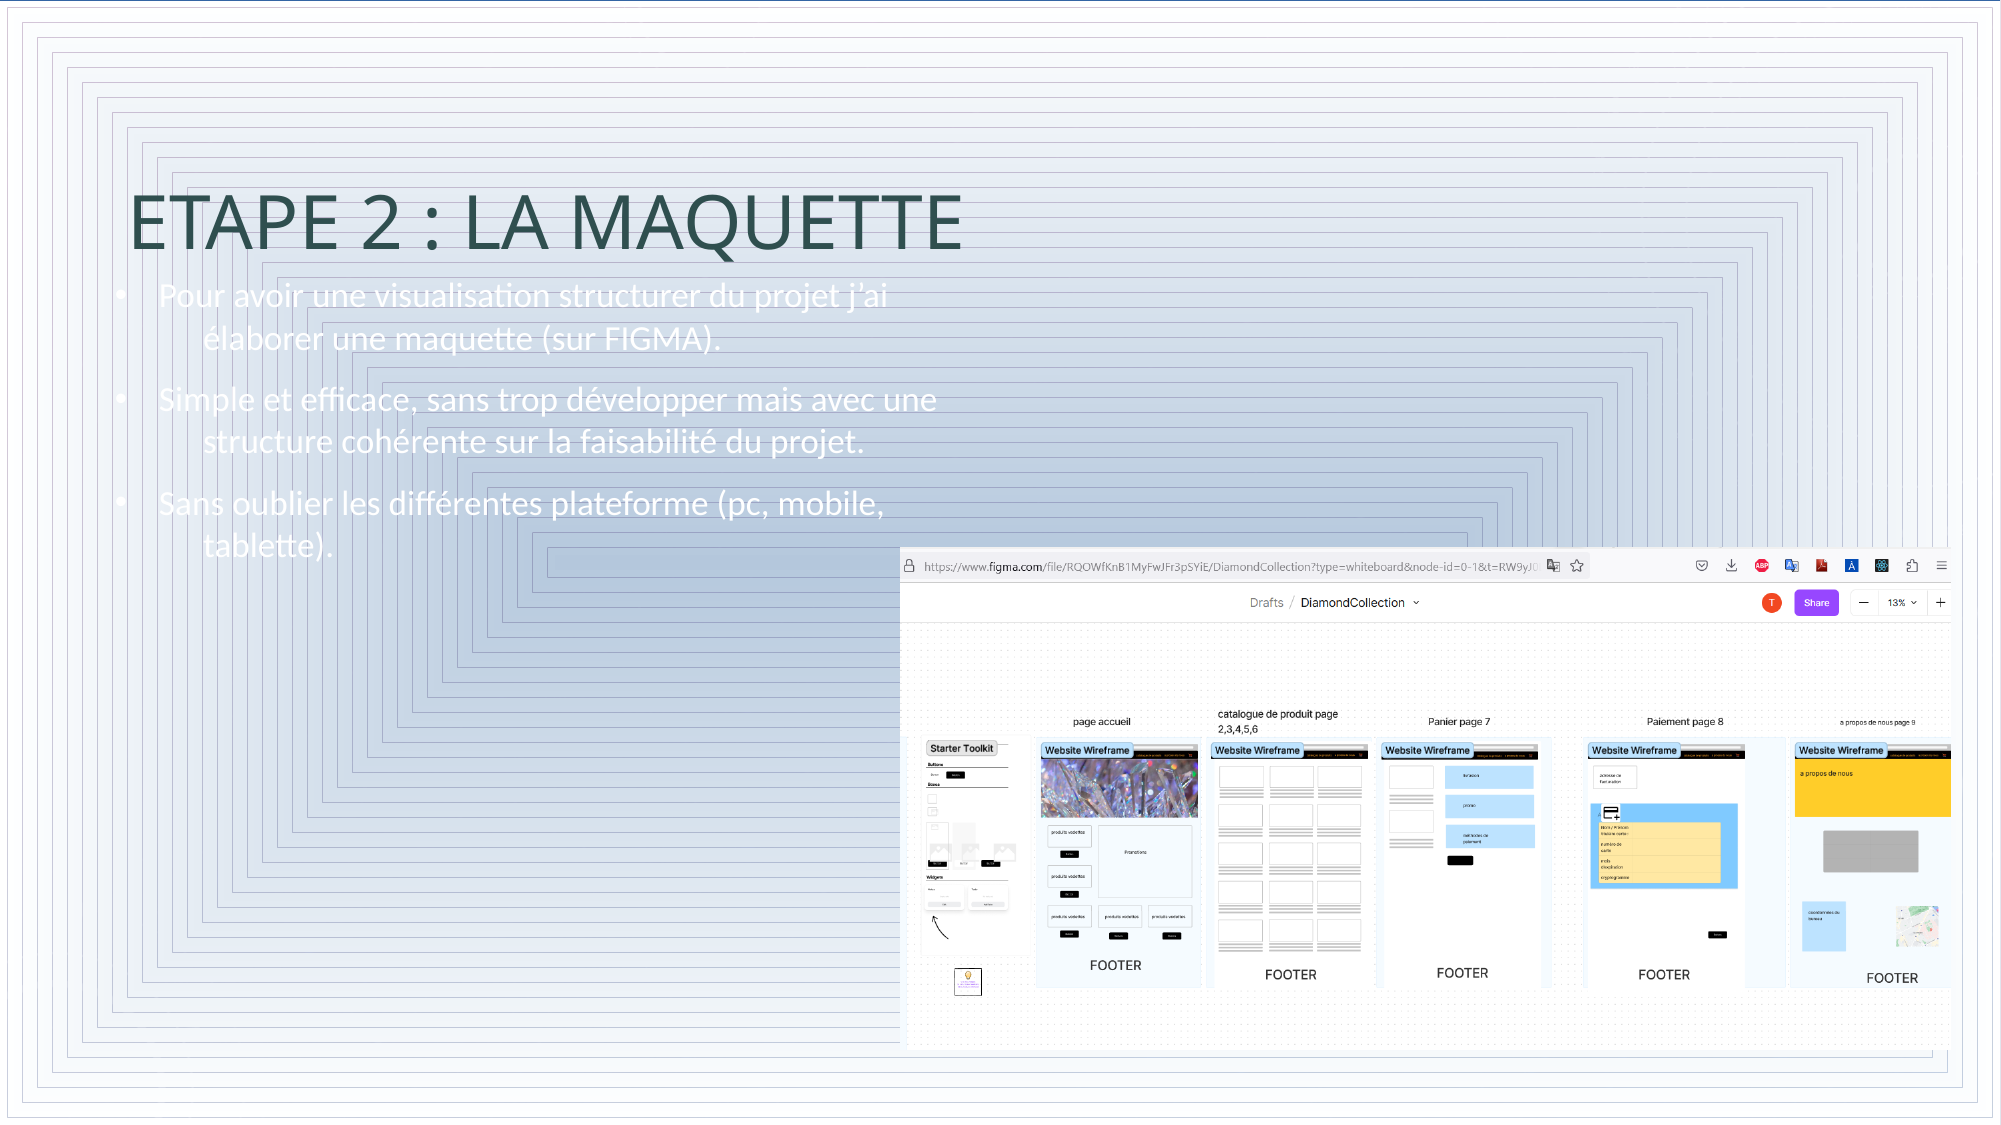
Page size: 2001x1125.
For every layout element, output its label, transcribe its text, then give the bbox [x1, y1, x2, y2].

list Pour avoir une visualisation structurer du projet j’ai élaborer une maquette (sur FIGMA). Simple et efficace, sans trop développer mais avec une structure cohérente sur la faisabilité du projet. Sans oublier les différentes plateforme (pc, mobile, tablette). [99, 263, 979, 575]
title ETAPE 2 : LA MAQUETTE [112, 99, 1775, 339]
text_box [0, 0, 2000, 1125]
picture [900, 547, 1951, 1051]
